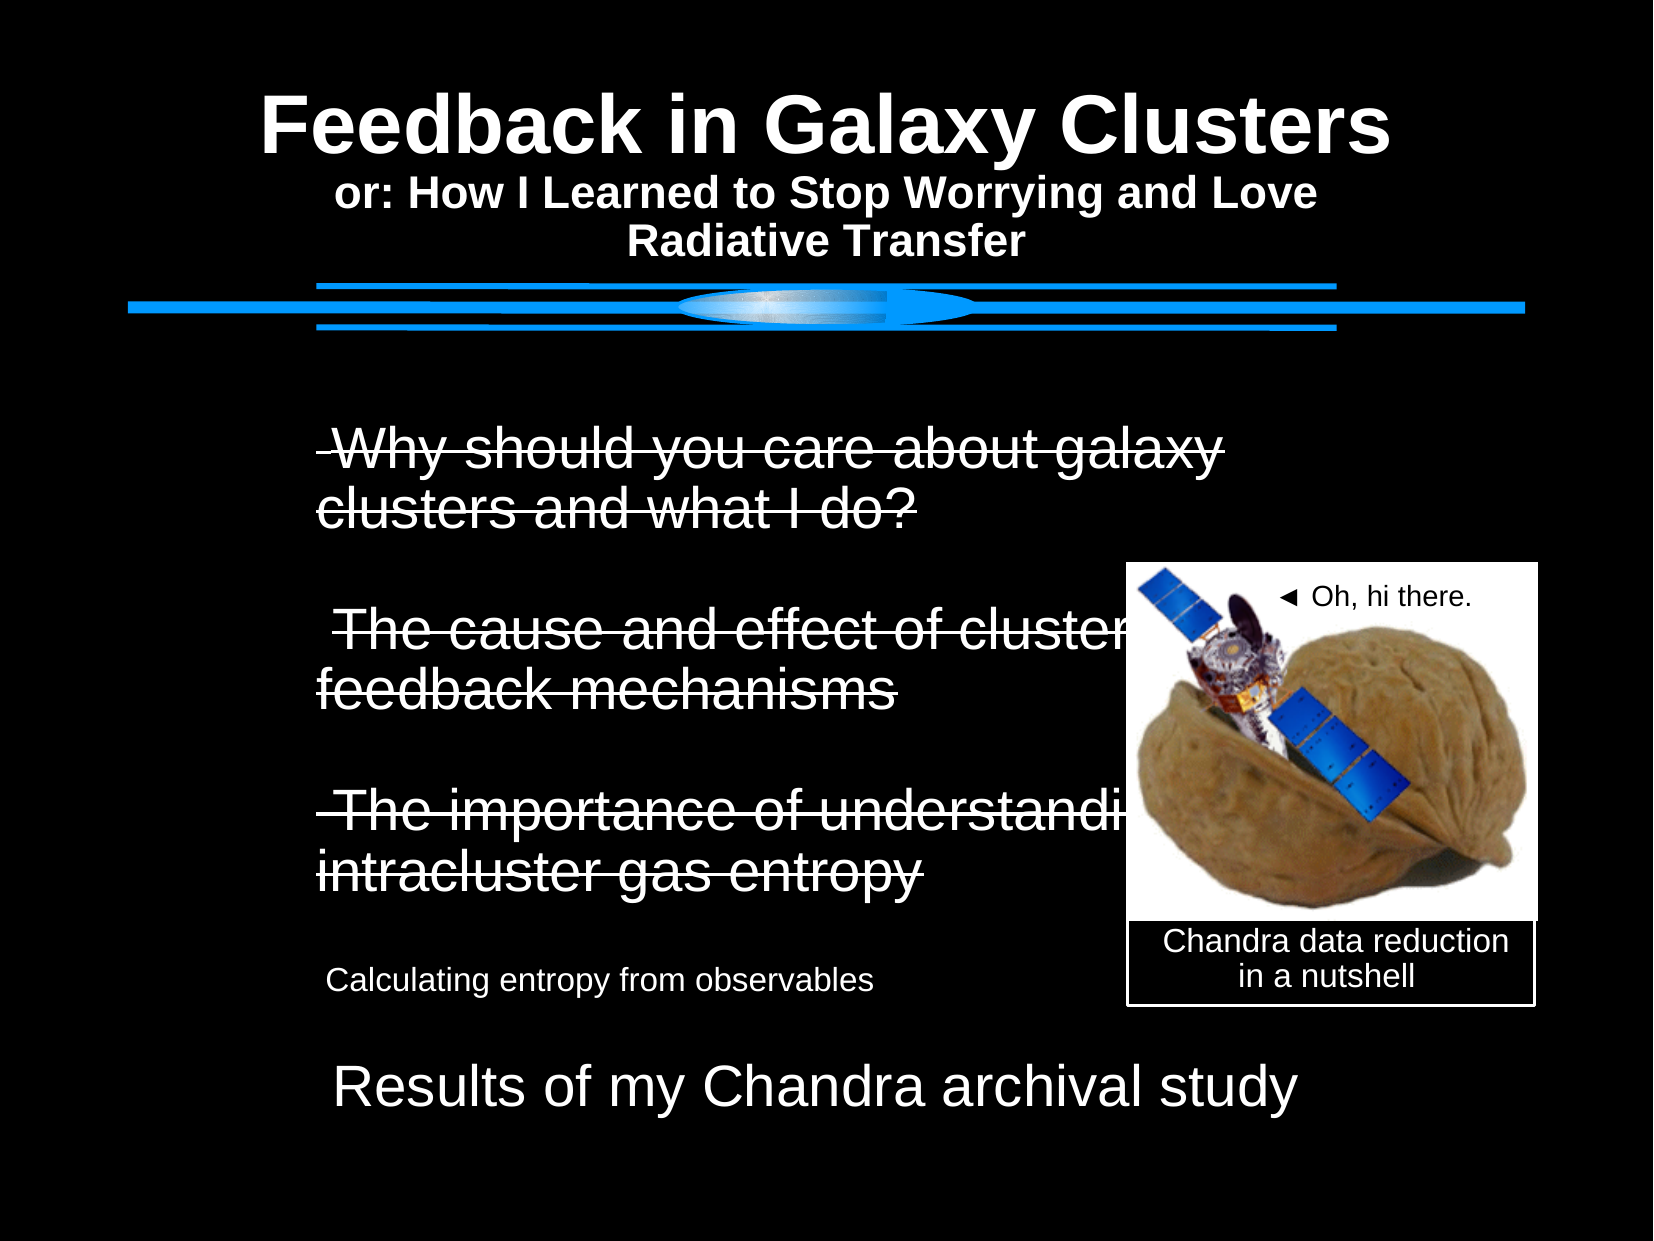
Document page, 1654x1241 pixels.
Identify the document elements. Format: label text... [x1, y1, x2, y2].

text_box Chandra data reduction in a nutshell [1127, 921, 1535, 1006]
text_box Why should you care about galaxy clusters and what I do? The cause and effect of cluster feedback mechanisms The importance of understanding intracluster gas entropy Calculating entropy from observables Results of my Chandra archival study [301, 412, 1352, 1131]
text_box ◄ Oh, hi there. [1259, 574, 1479, 622]
text_box [676, 288, 977, 326]
picture [1126, 562, 1538, 921]
text_box Feedback in Galaxy Clusters or: How I Learned to Stop Worrying and Love Radiative Transfer [226, 76, 1427, 265]
